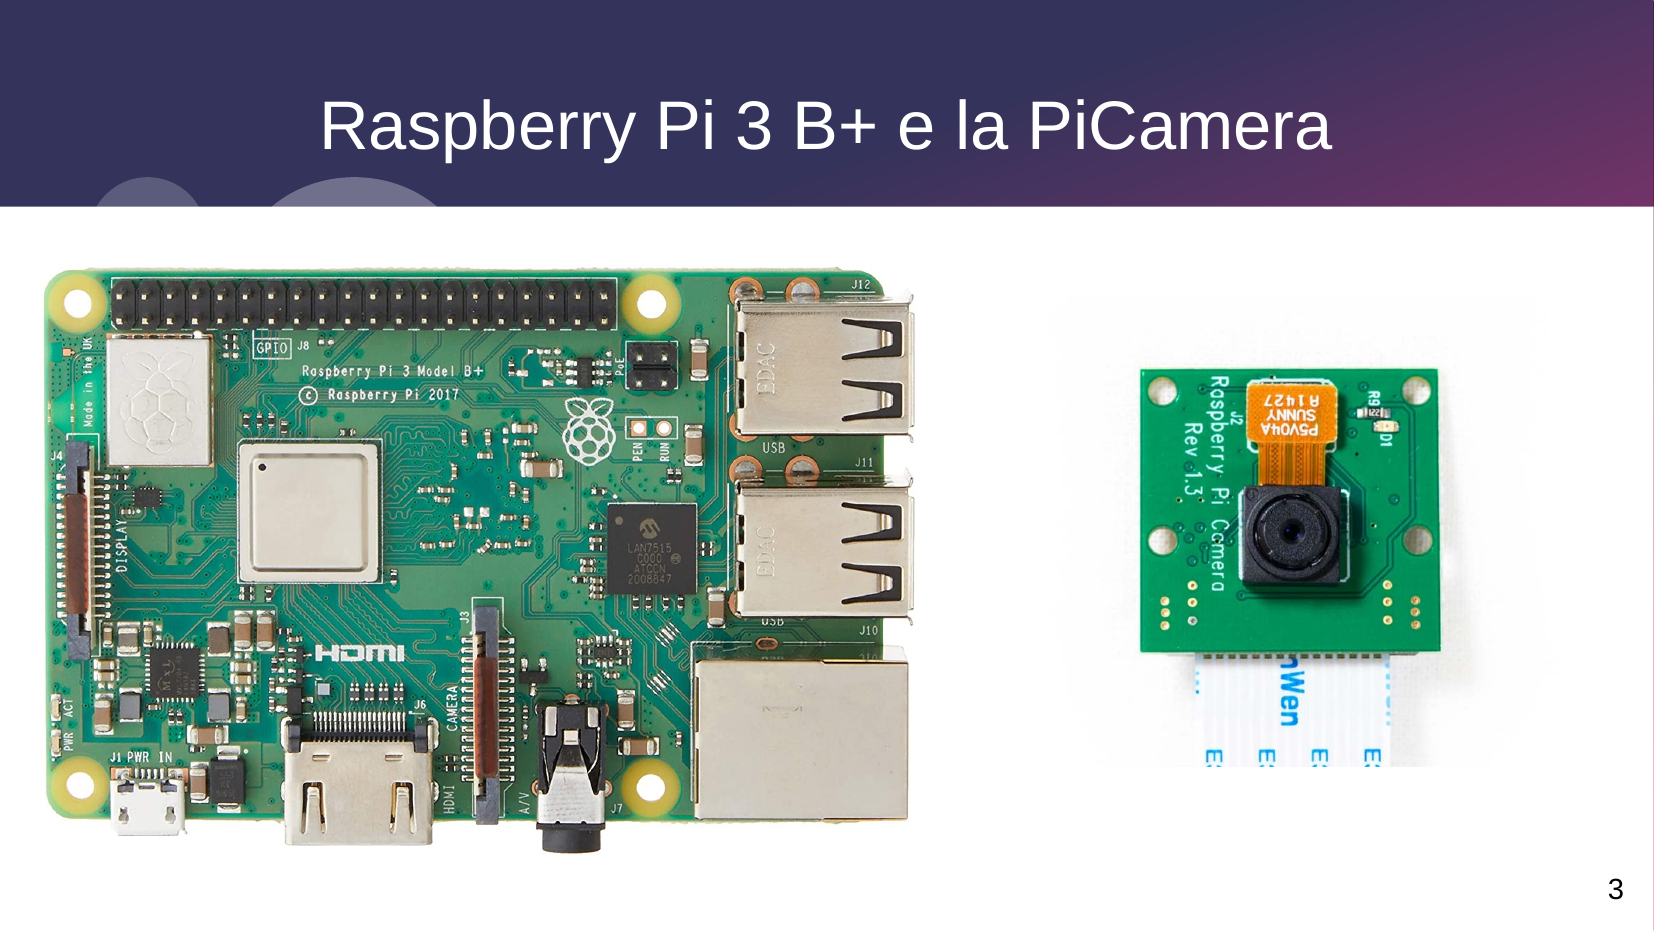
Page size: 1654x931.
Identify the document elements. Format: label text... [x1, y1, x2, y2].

title Raspberry Pi 3 B+ e la PiCamera [88, 44, 1565, 207]
picture [944, 296, 1642, 767]
picture [40, 265, 916, 857]
